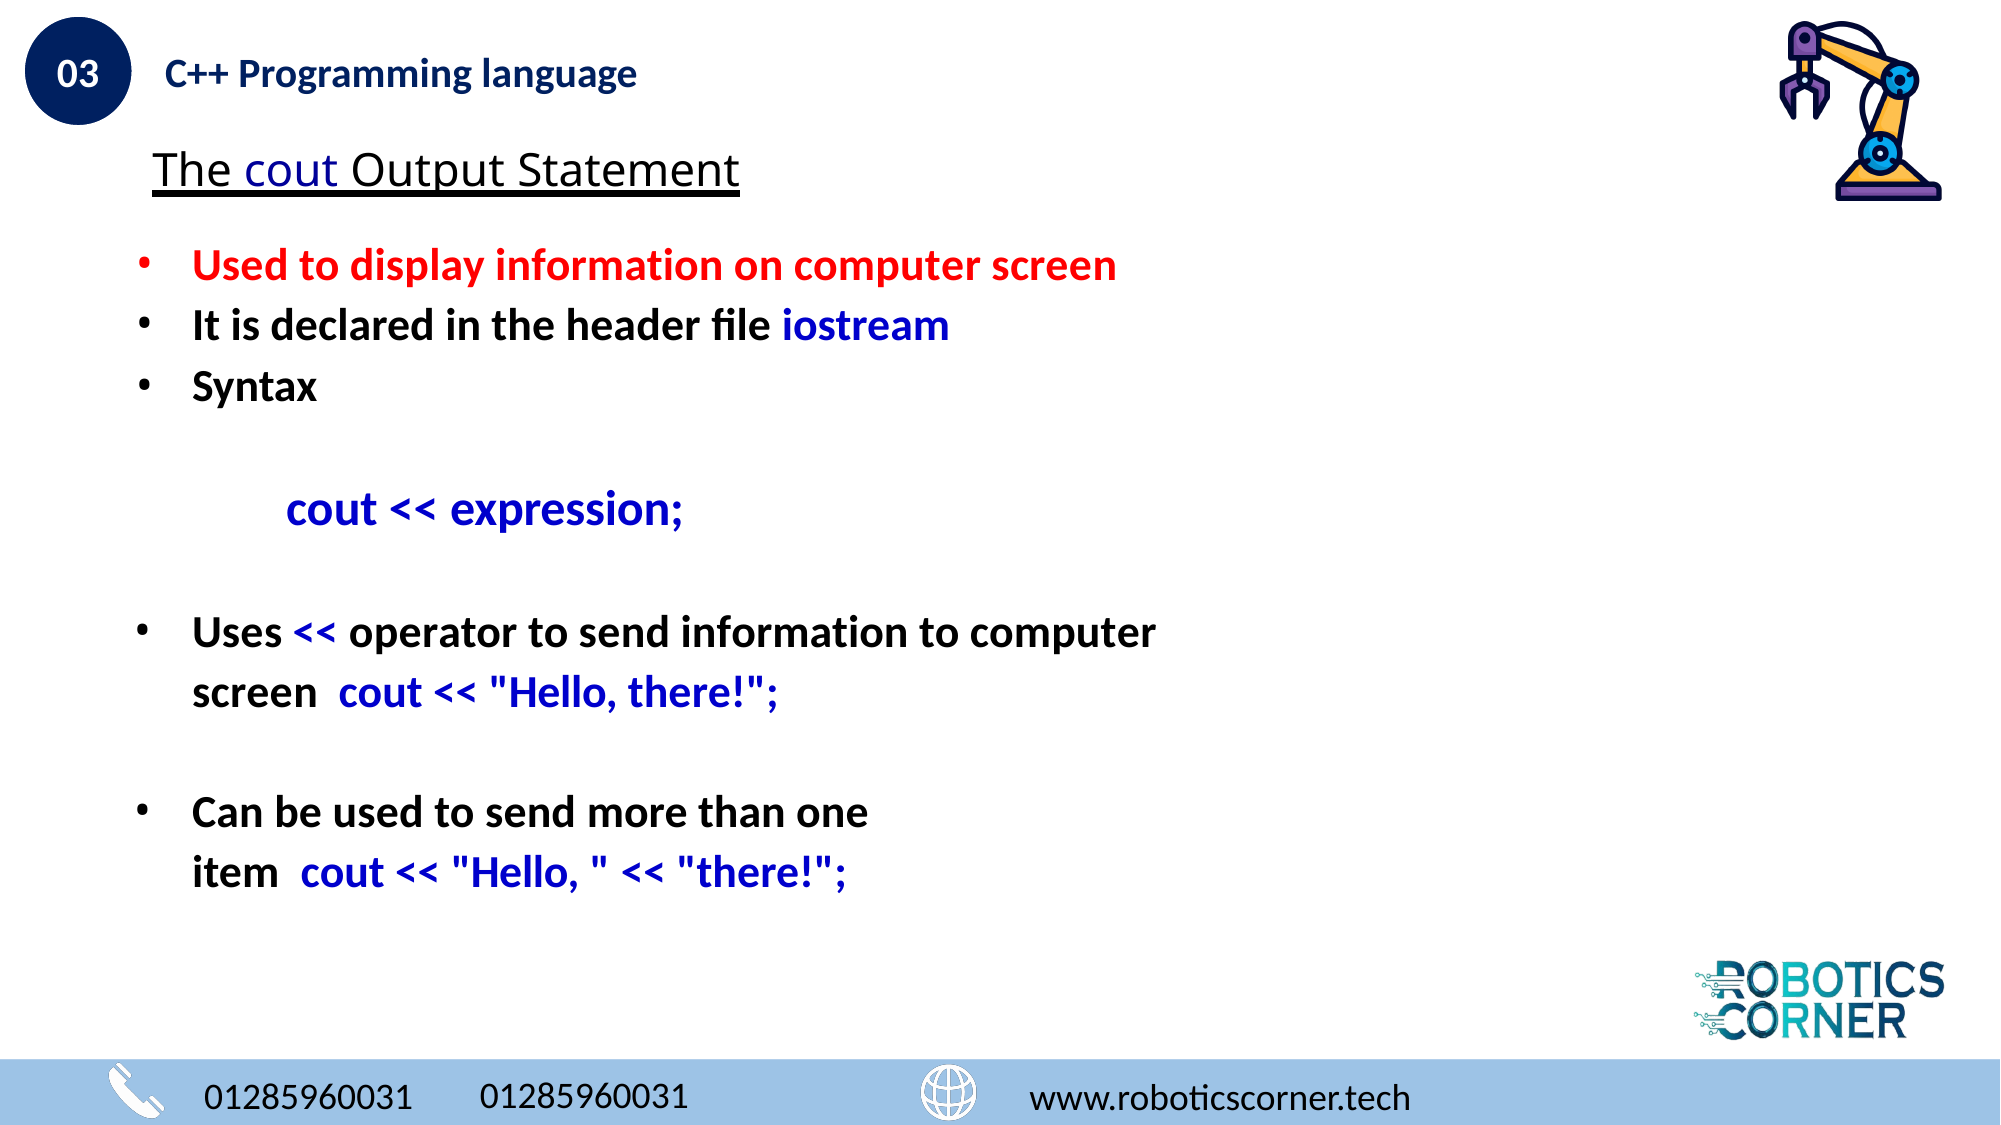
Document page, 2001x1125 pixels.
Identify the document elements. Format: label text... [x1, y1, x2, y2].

title The cout Output Statement [150, 71, 1486, 262]
text_box Used to display information on computer screen It is declared in the header file iostream Syntax cout << expression; Uses << operator to send information to computer screen cout << "Hello, there!"; Can be used to send more than one item cout << "Hello, " << "there!"; [133, 227, 1288, 897]
picture [1771, 21, 1950, 201]
text_box 01285960031 [189, 1064, 495, 1125]
text_box C++ Programming language [150, 38, 697, 103]
text_box [0, 1059, 915, 1125]
picture [915, 1059, 981, 1125]
text_box www.roboticscorner.tech [1014, 1065, 1531, 1125]
picture [103, 1057, 170, 1124]
picture [1680, 859, 1953, 1059]
text_box [981, 1059, 2000, 1125]
text_box 01285960031 [465, 1063, 811, 1124]
text_box 03 [22, 14, 134, 128]
